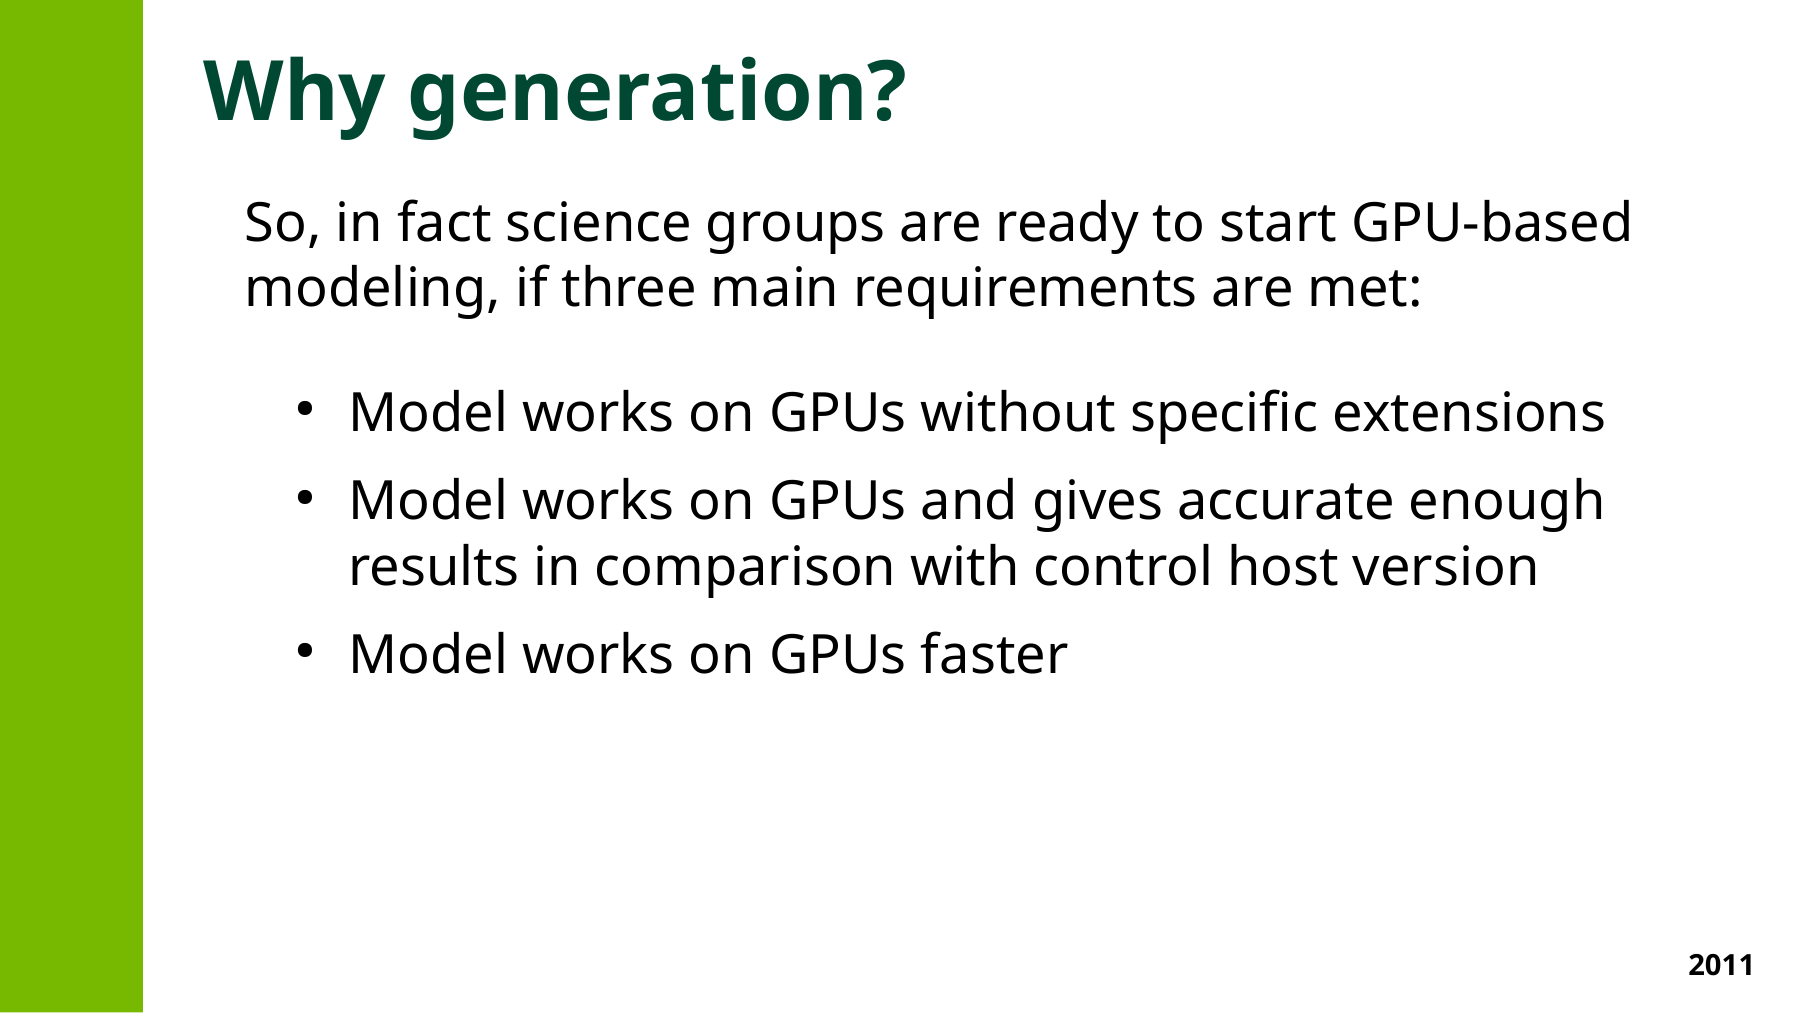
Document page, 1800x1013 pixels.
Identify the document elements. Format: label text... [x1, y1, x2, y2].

list So, in fact science groups are ready to start GPU-based modeling, if three main requirements are met: Model works on GPUs without specific extensions Model works on GPUs and gives accurate enough results in comparison with control host version Model works on GPUs faster [191, 180, 1736, 849]
title Why generation? [188, 40, 1733, 211]
